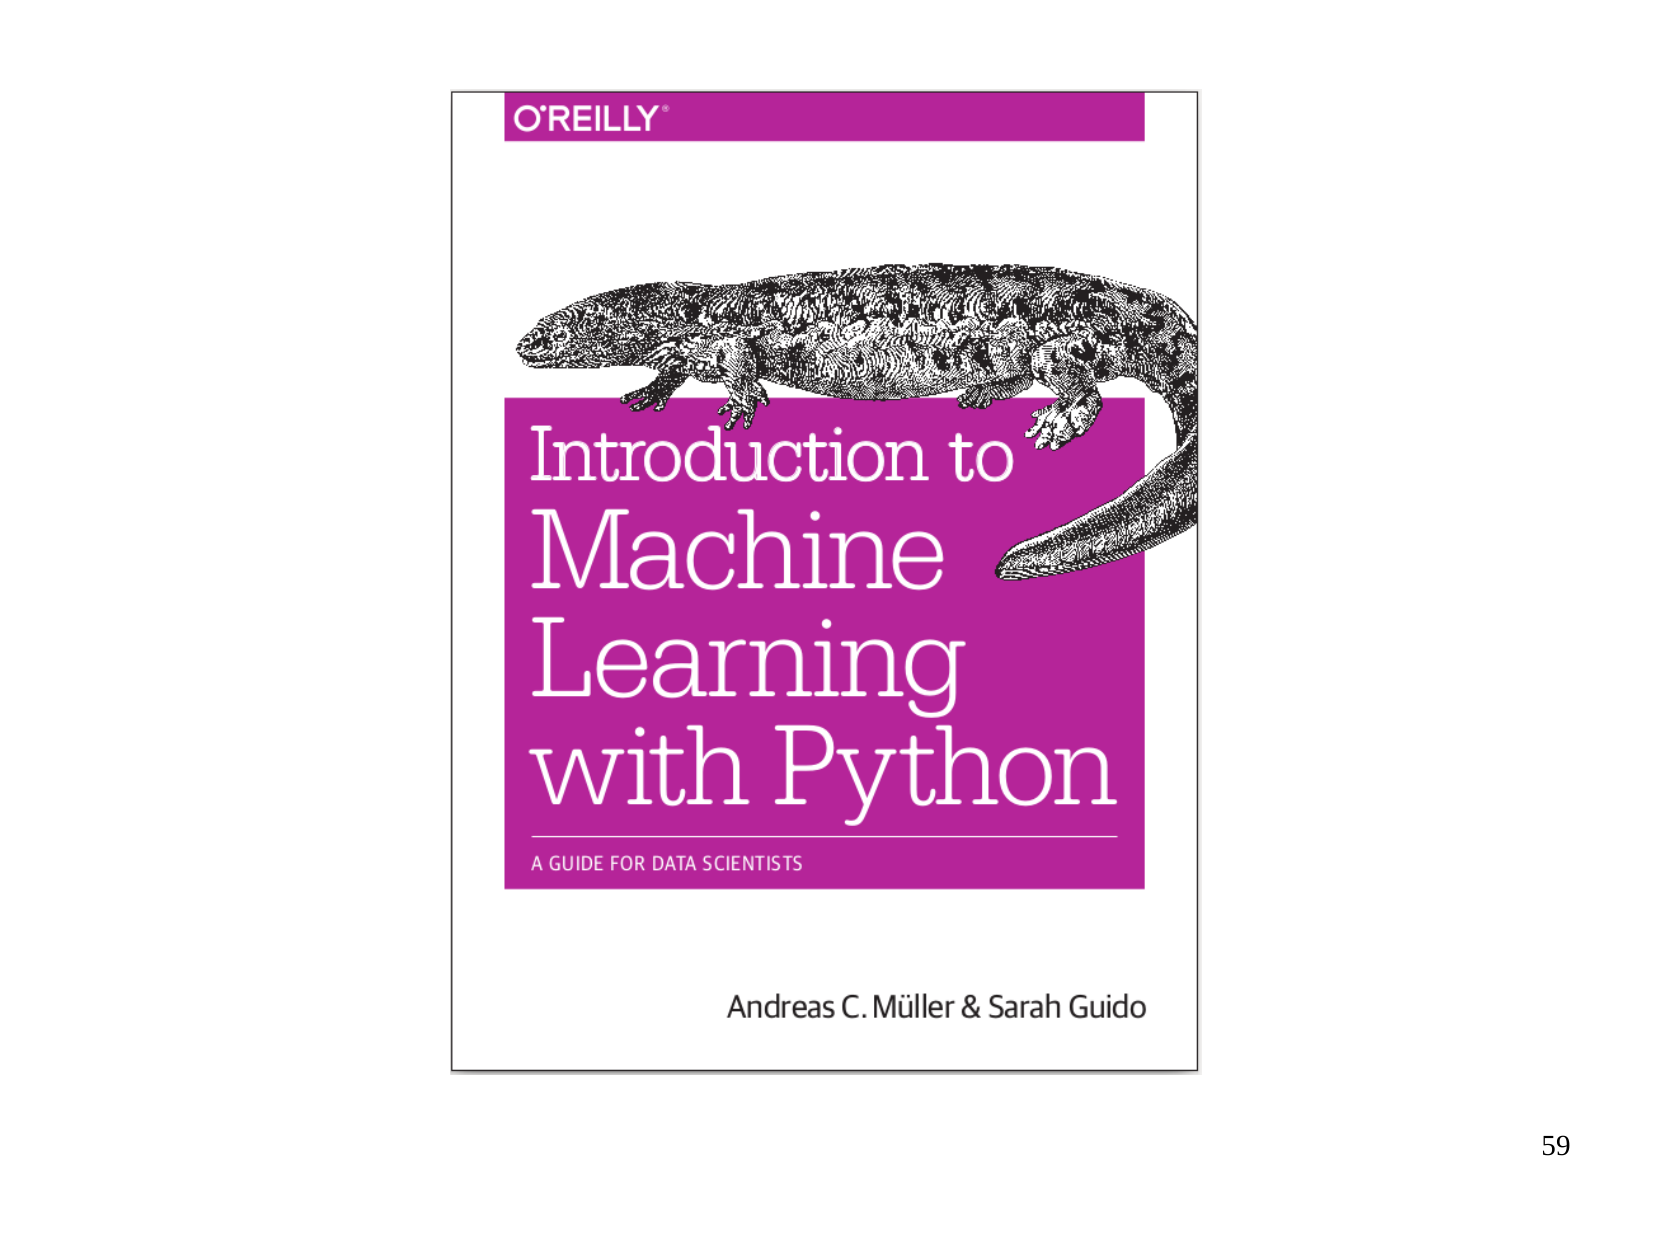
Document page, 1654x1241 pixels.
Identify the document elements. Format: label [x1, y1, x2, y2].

picture [450, 89, 1202, 1075]
